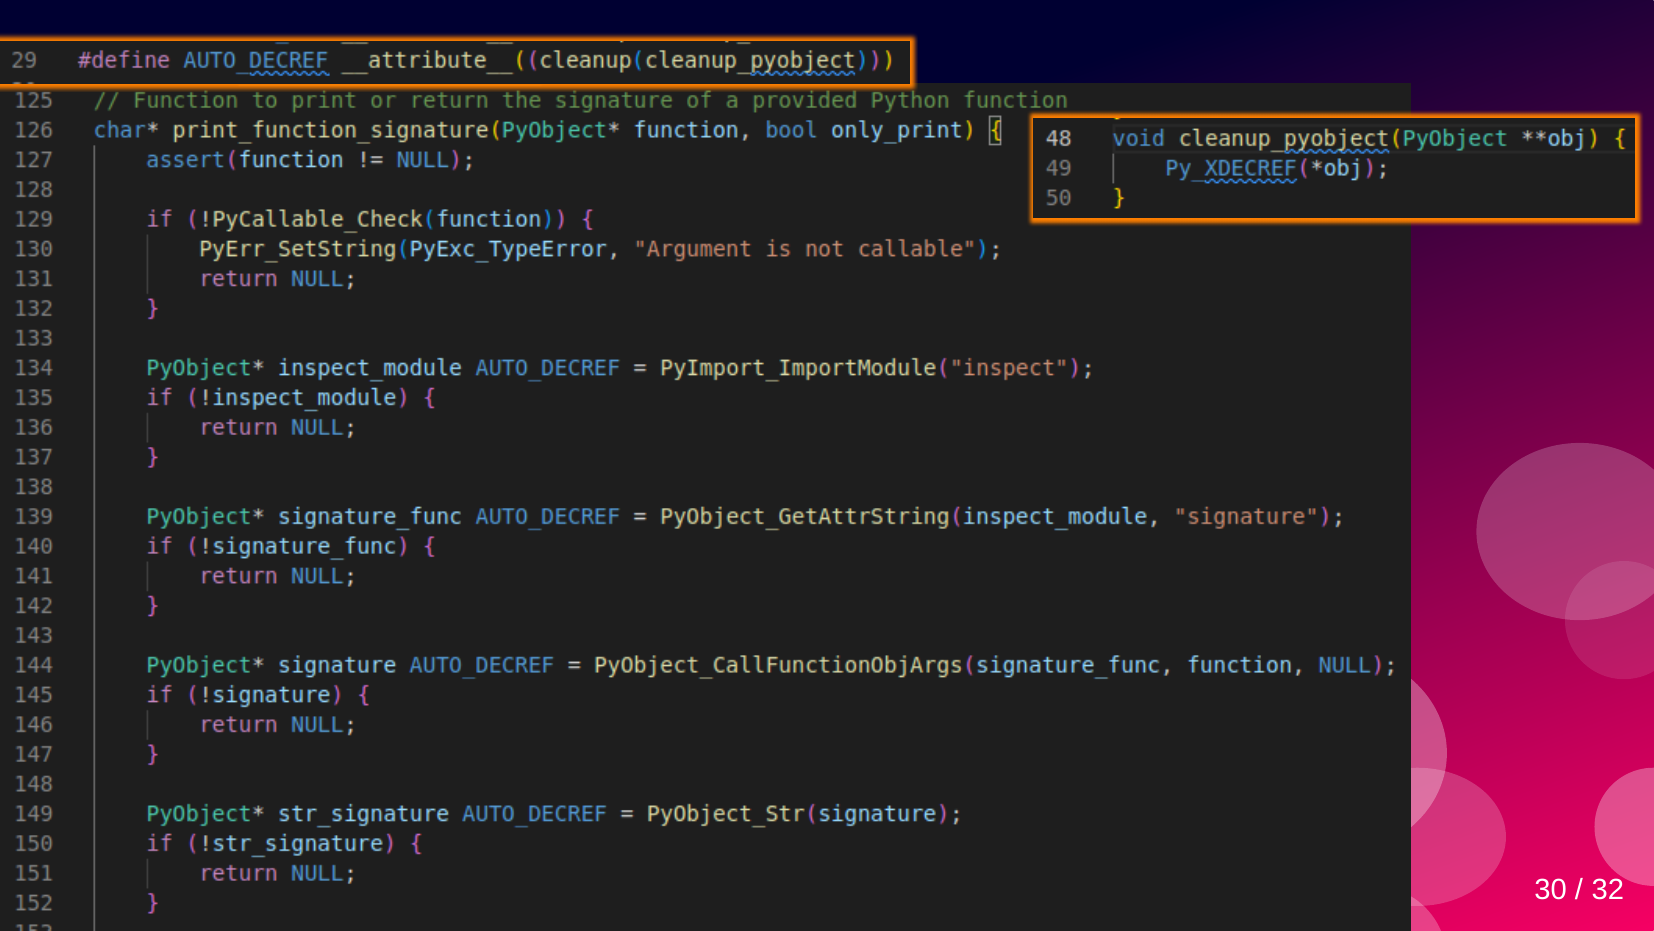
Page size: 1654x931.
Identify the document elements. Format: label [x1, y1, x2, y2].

picture [0, 83, 1411, 931]
picture [0, 41, 910, 84]
picture [1033, 118, 1635, 219]
